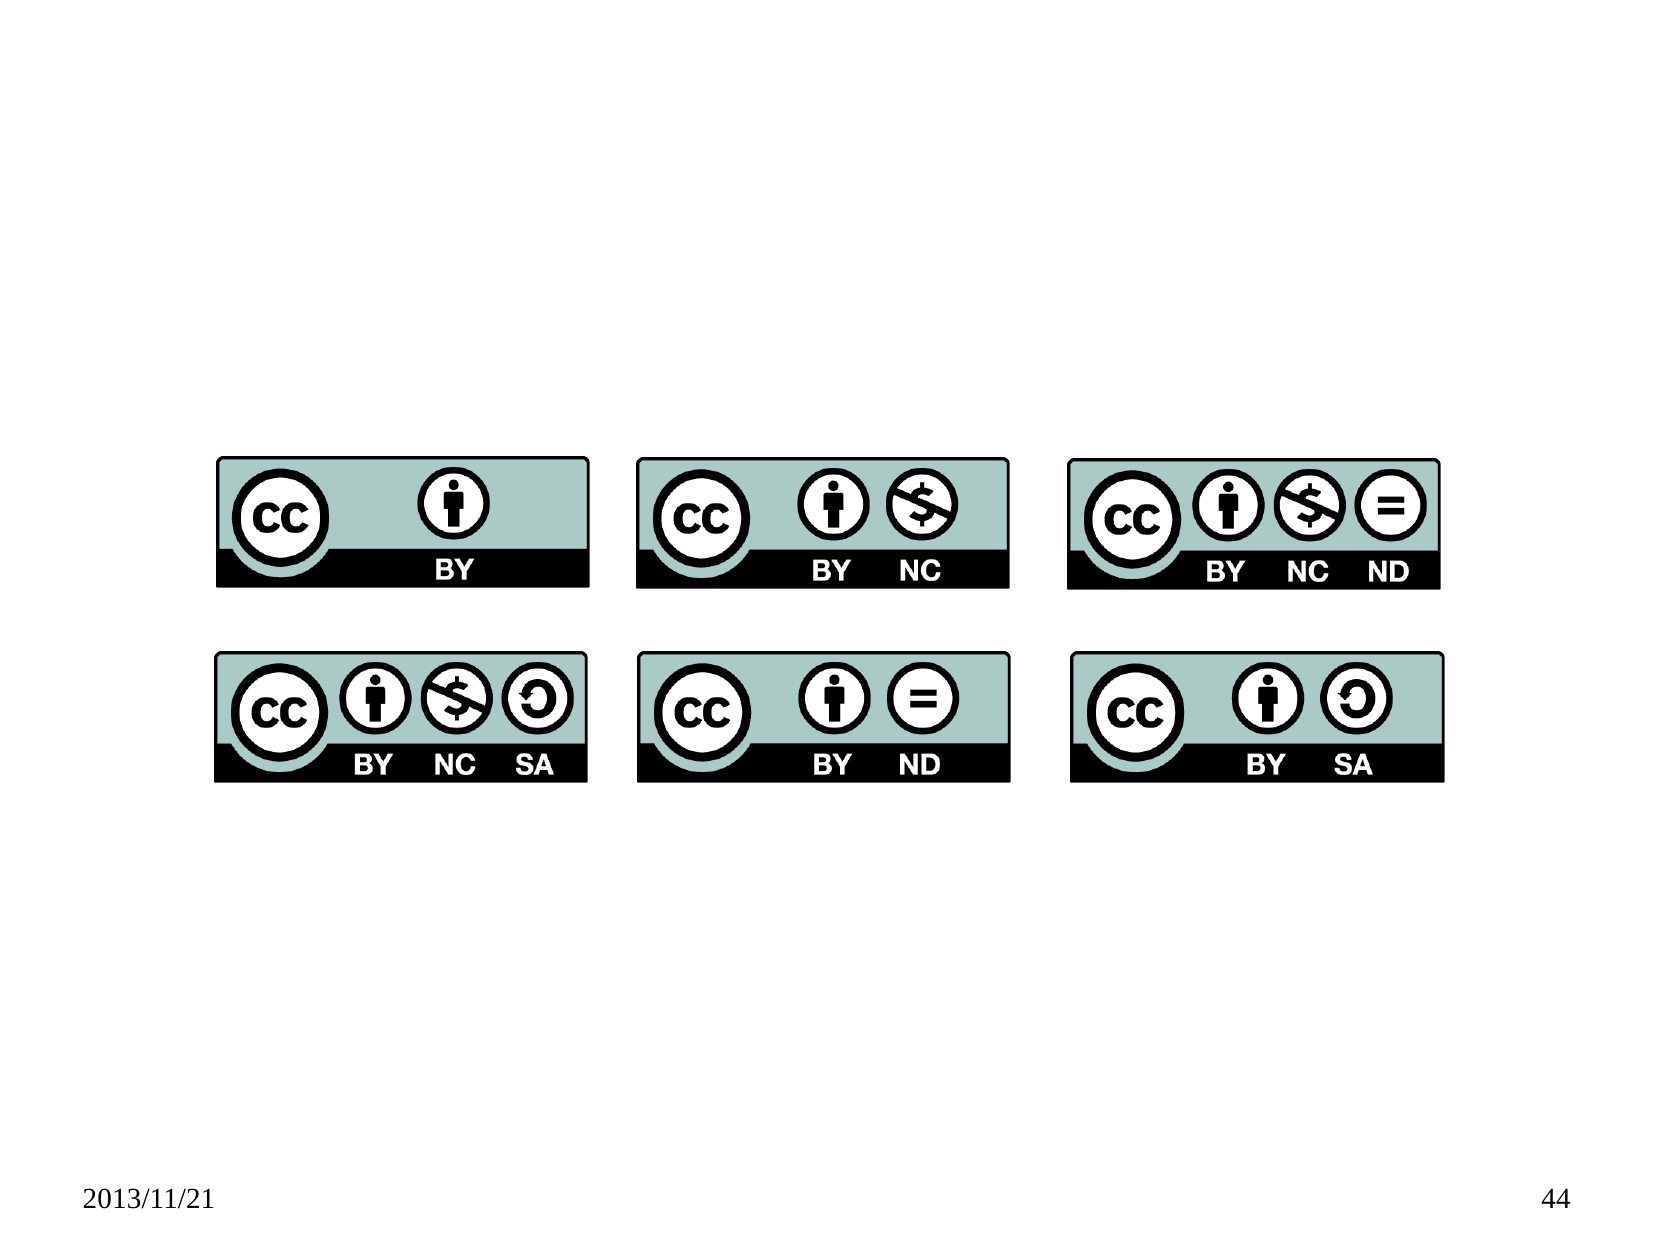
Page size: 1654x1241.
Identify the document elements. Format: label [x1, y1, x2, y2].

picture [636, 457, 1010, 590]
picture [637, 651, 1011, 783]
picture [214, 651, 588, 783]
picture [216, 456, 590, 589]
picture [1067, 458, 1441, 590]
picture [1070, 651, 1445, 783]
